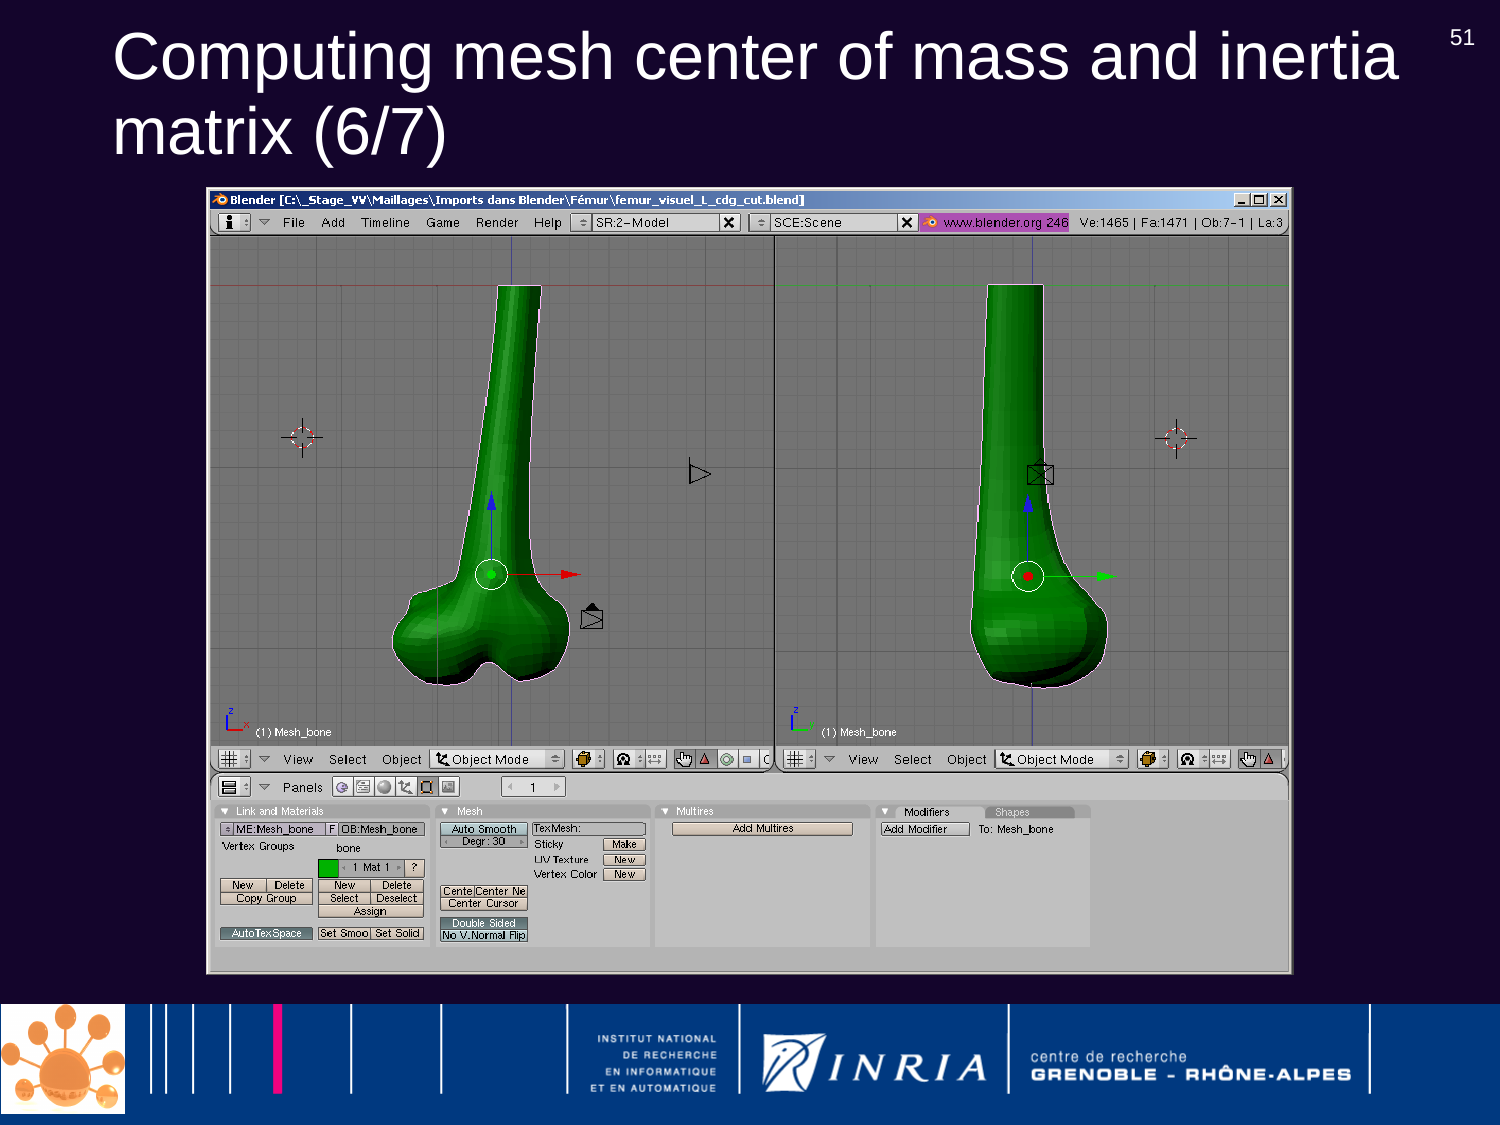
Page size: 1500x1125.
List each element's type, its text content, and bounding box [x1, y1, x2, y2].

picture [206, 188, 1294, 976]
title Computing mesh center of mass and inertia matrix (6/7) [112, 0, 1474, 188]
picture [0, 1004, 1500, 1125]
